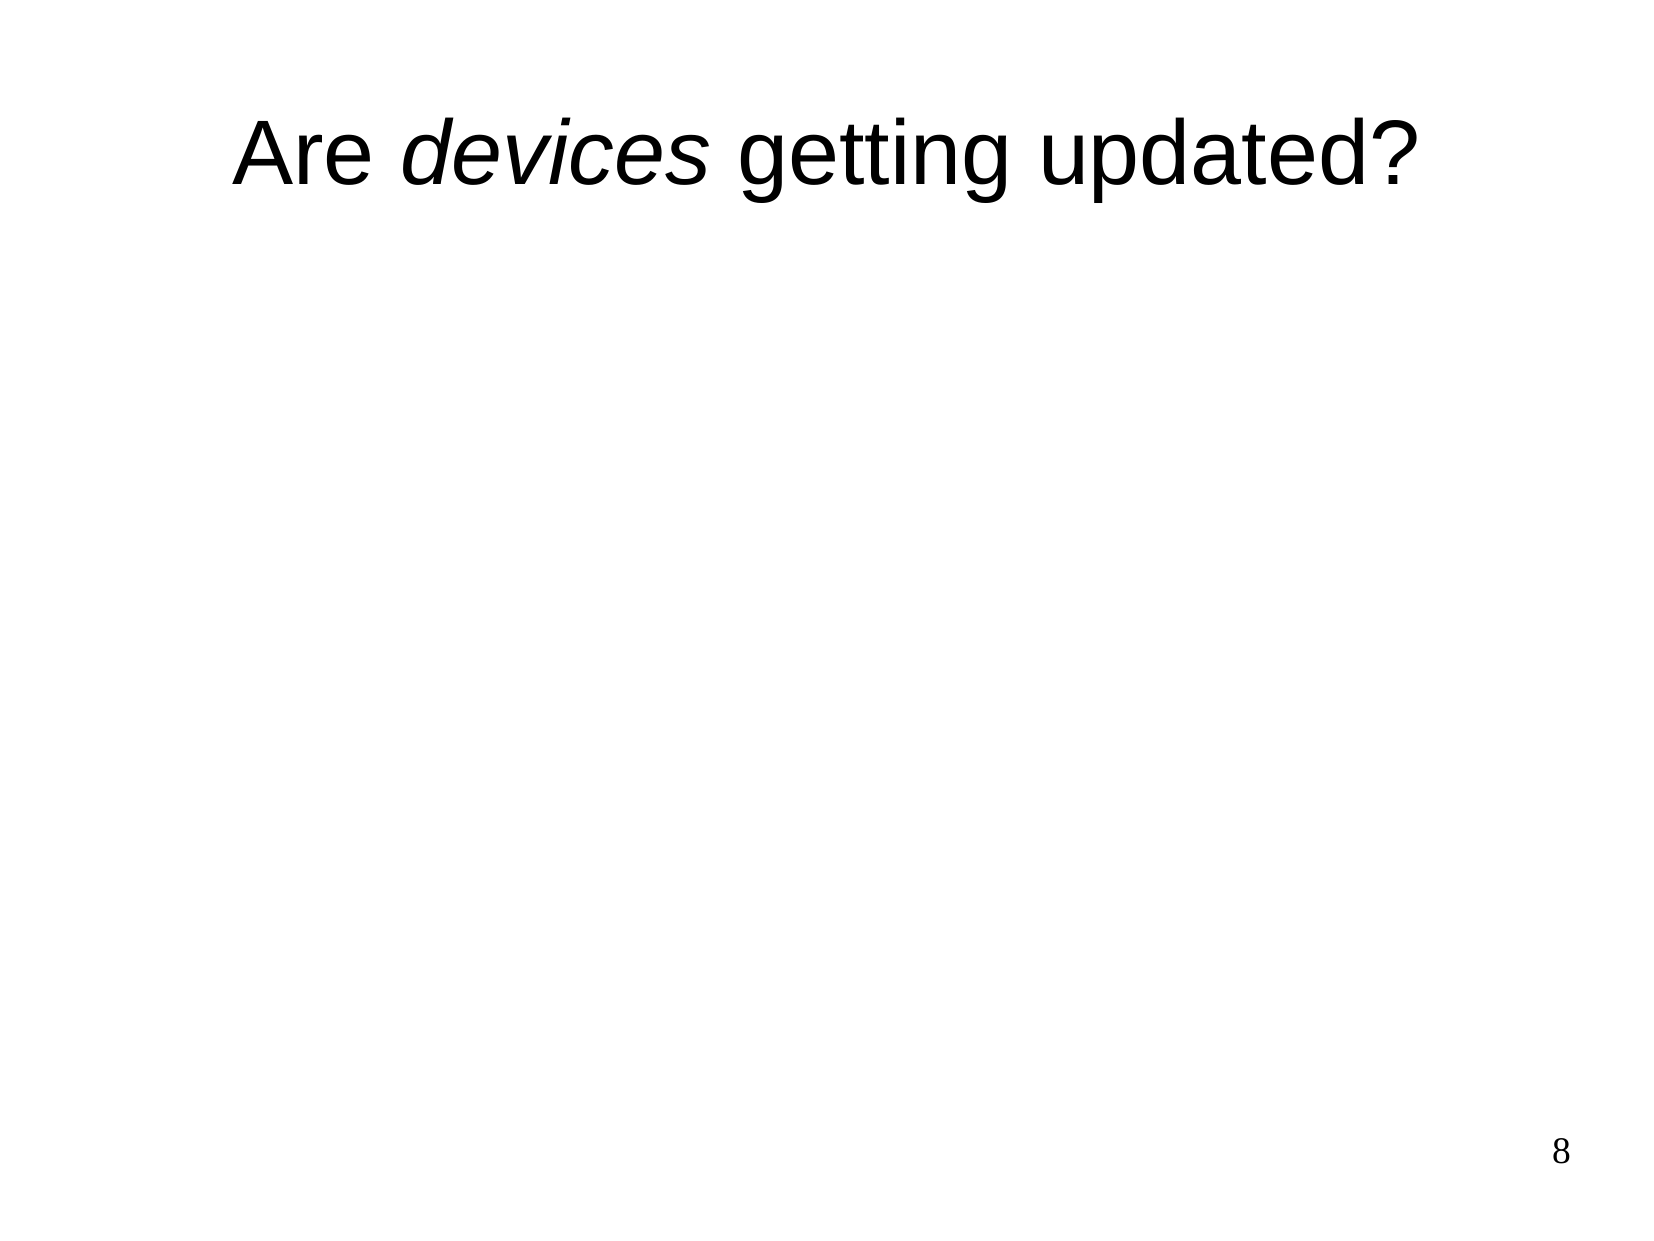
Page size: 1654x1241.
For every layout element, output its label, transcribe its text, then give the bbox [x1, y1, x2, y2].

title Are devices getting updated? [82, 49, 1571, 257]
